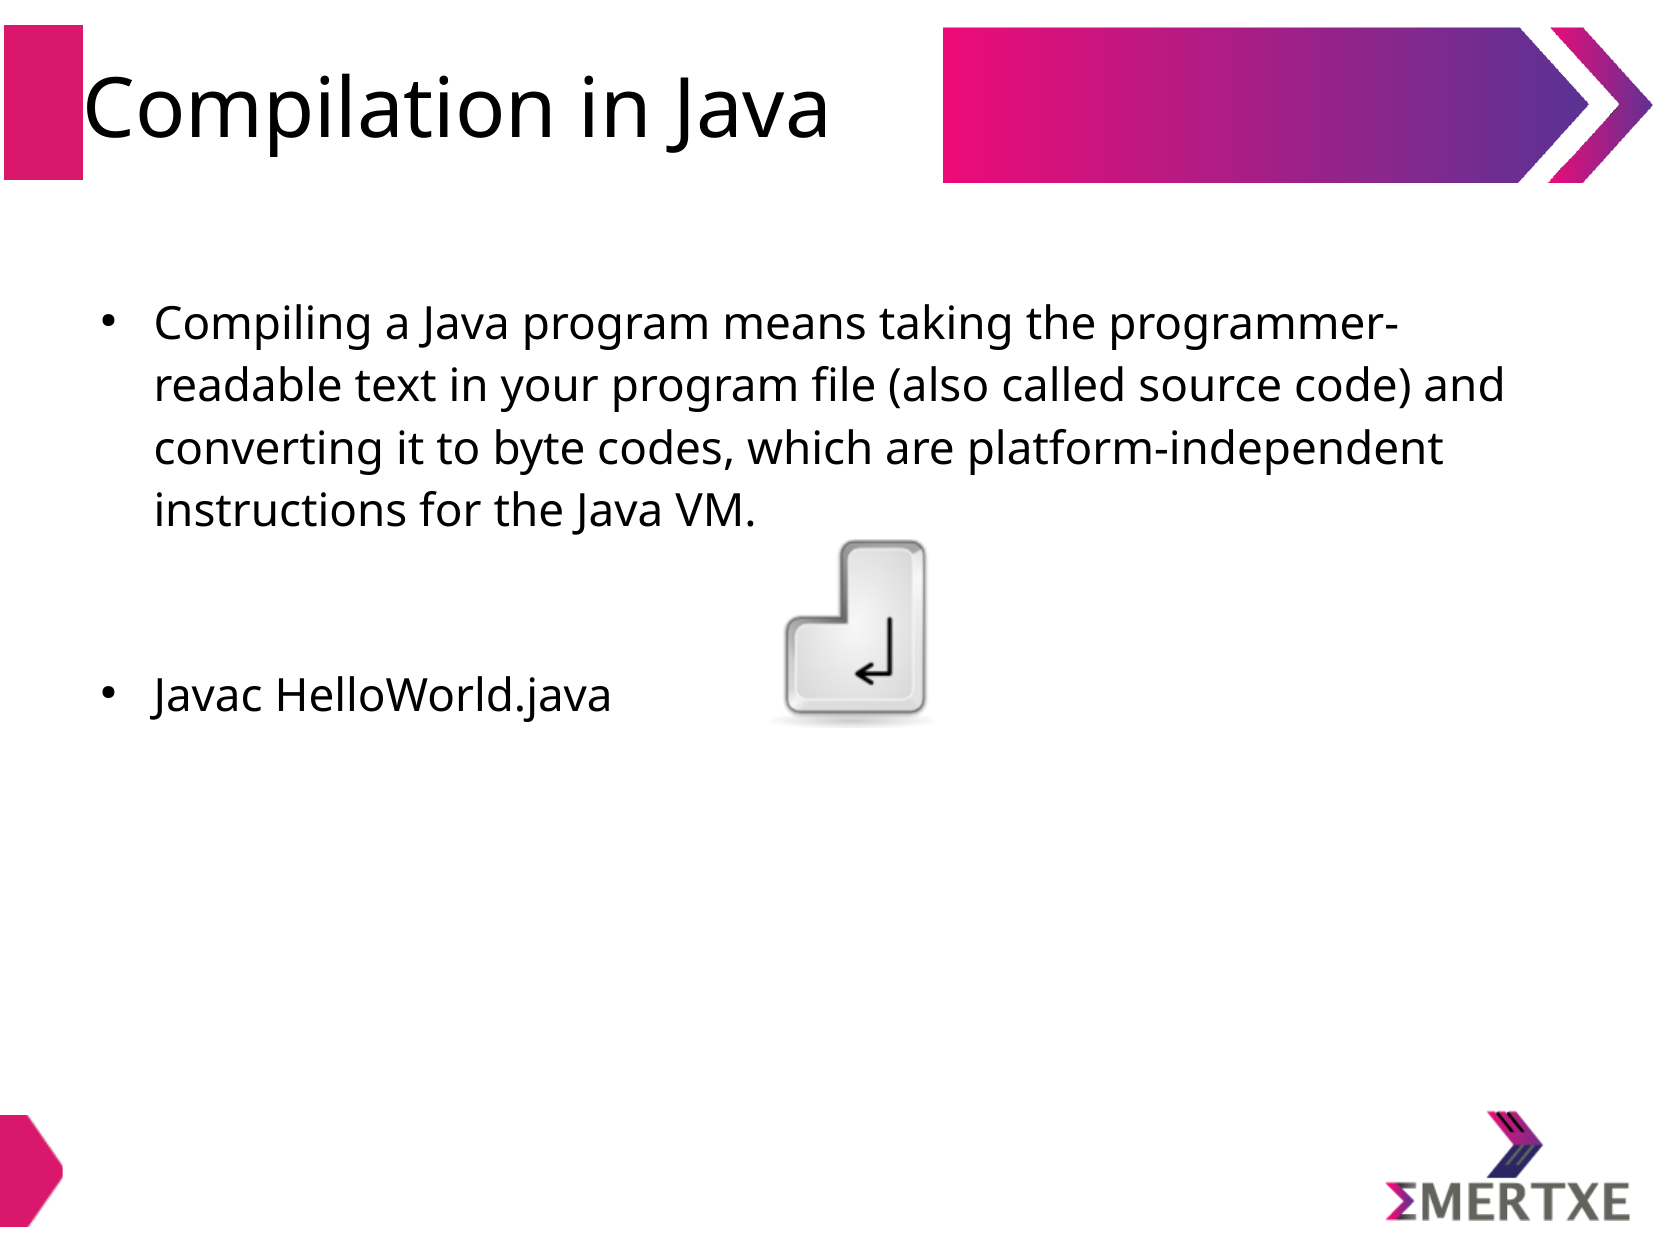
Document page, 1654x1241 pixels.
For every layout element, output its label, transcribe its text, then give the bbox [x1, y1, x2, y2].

picture [757, 539, 946, 728]
picture [1571, 27, 1653, 183]
list Compiling a Java program means taking the programmer-readable text in your program file (also called source code) and converting it to byte codes, which are platform-independent instructions for the Java VM. Javac HelloWorld.java [82, 290, 1571, 1010]
picture [1385, 1107, 1631, 1221]
title Compilation in Java [82, 2, 1571, 210]
